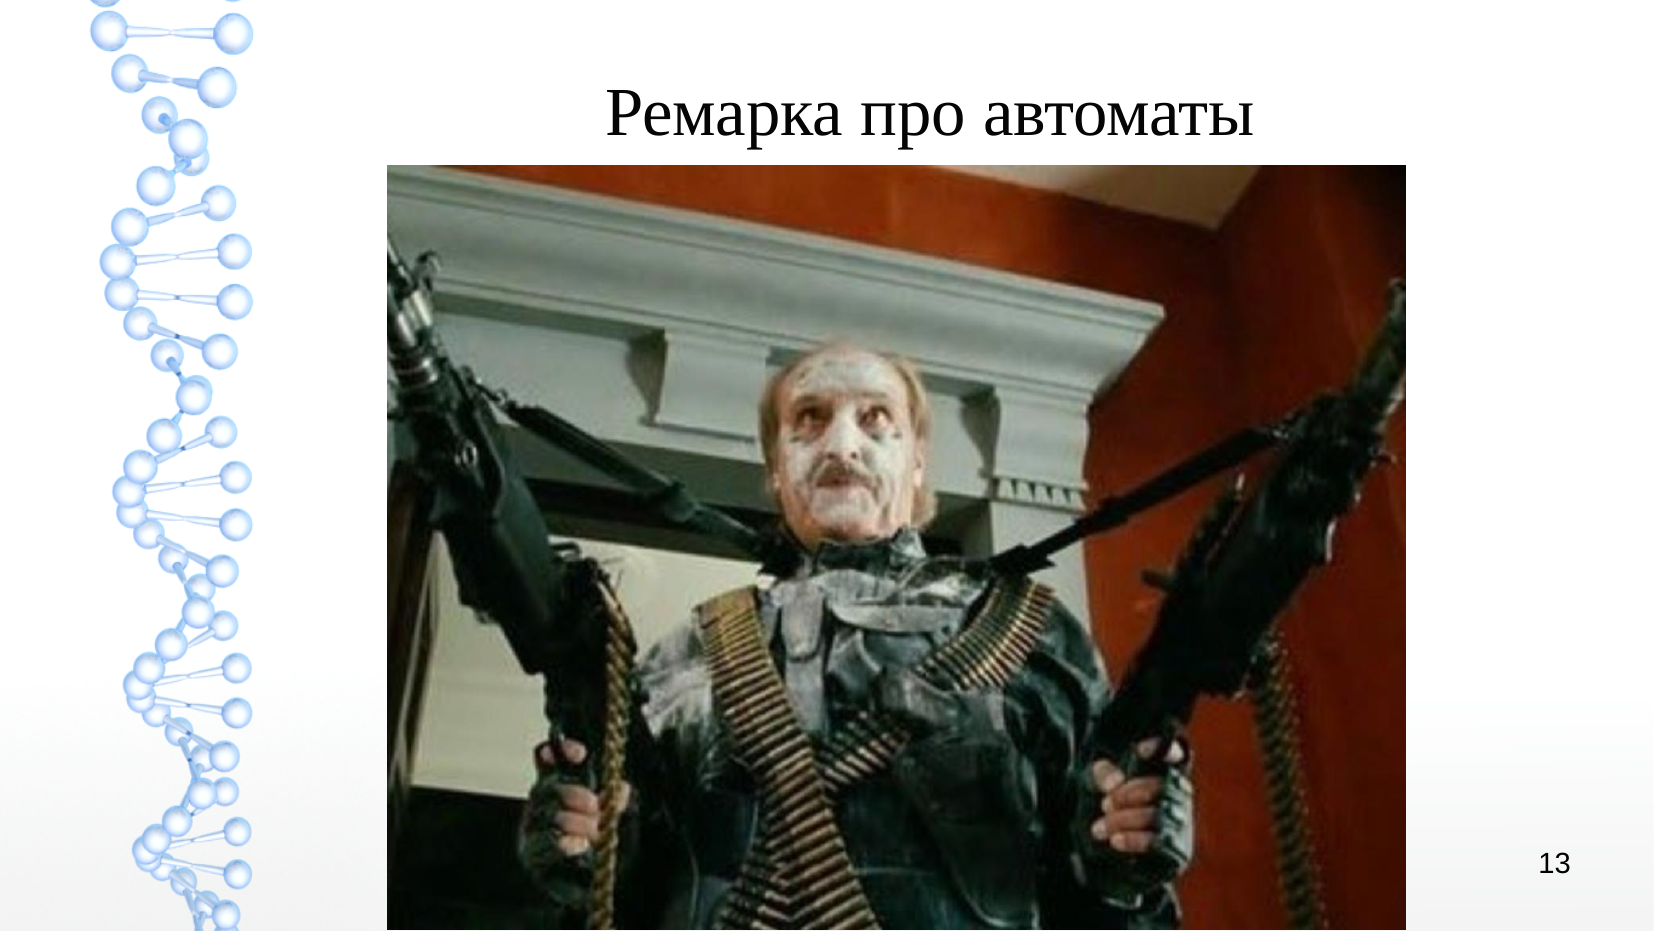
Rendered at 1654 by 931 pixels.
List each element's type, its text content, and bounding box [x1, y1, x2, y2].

picture [0, 0, 1654, 931]
title Ремарка про автоматы [265, 35, 1595, 189]
